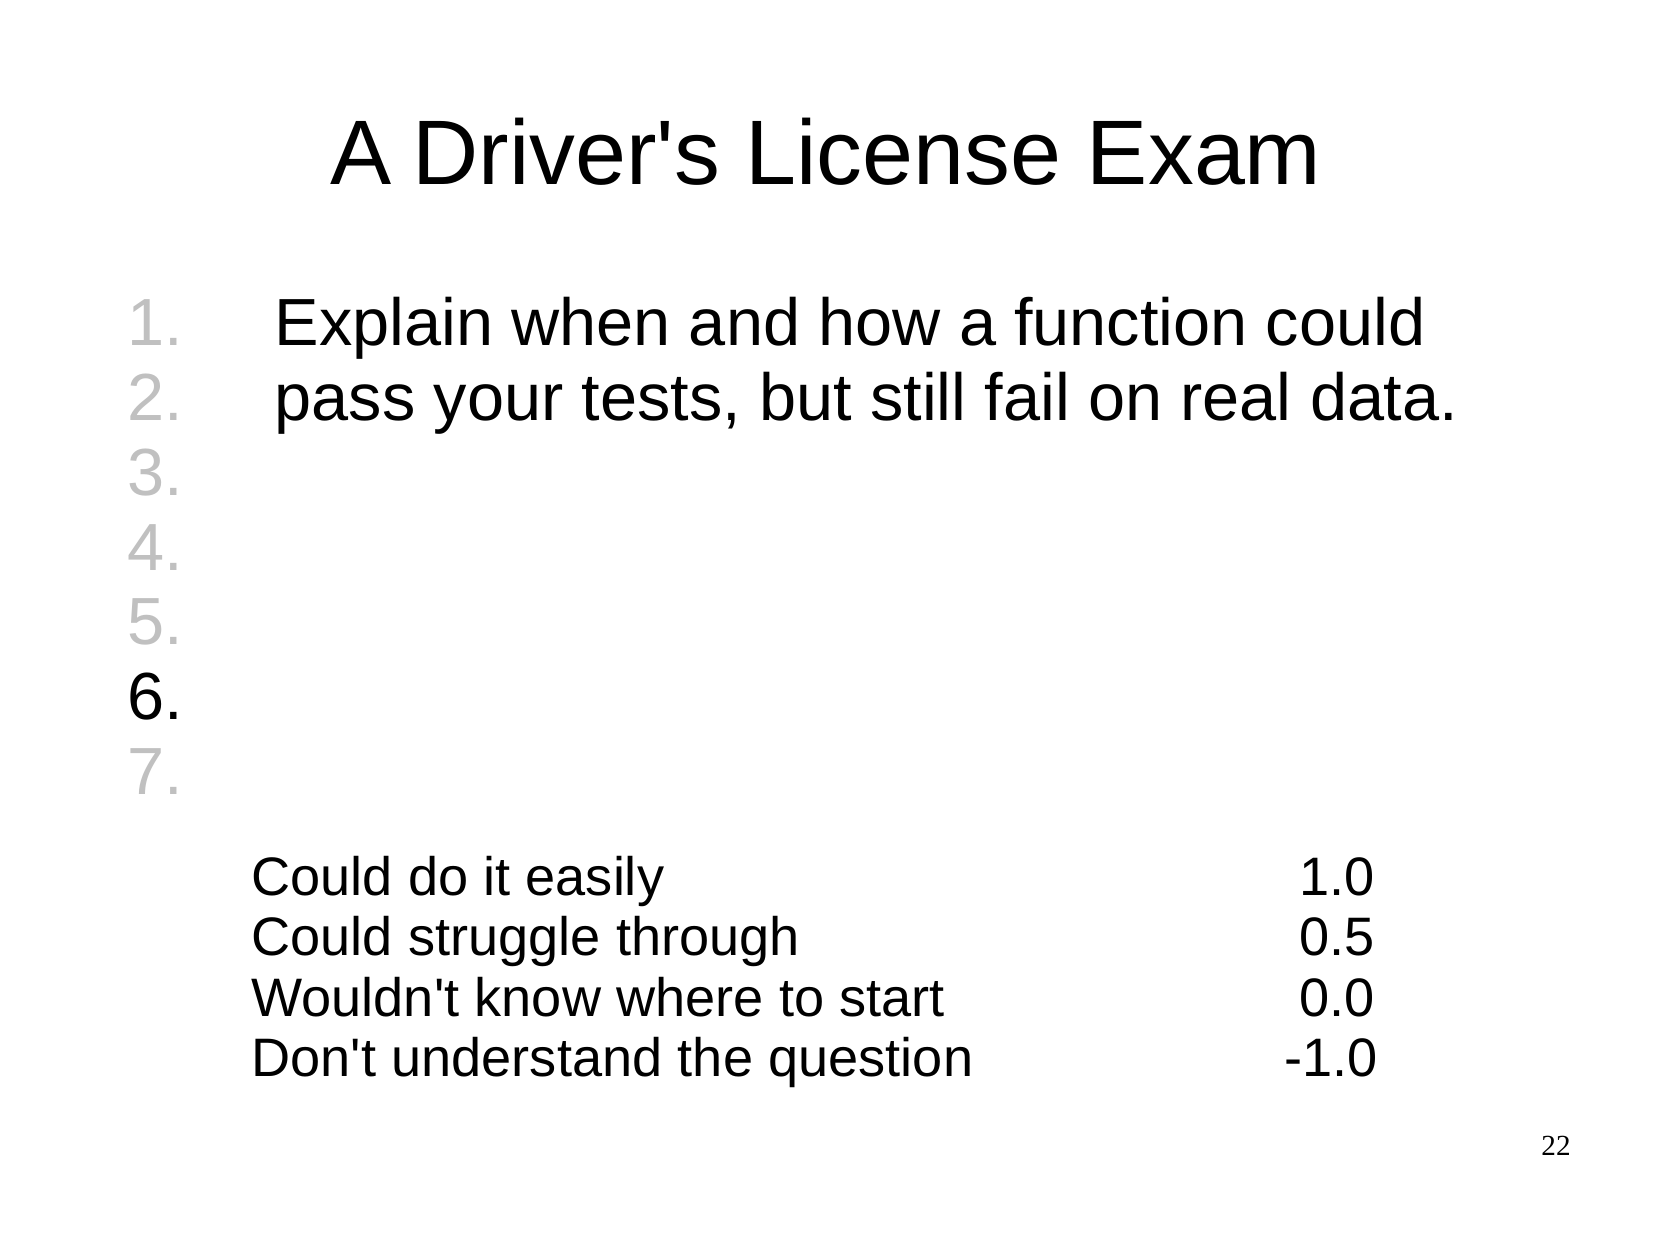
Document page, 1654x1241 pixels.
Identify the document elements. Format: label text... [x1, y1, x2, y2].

title A Driver's License Exam [82, 49, 1571, 257]
text_box Could do it easily 1.0 Could struggle through 0.5 Wouldn't know where to start 0.0 Don't understand the question -1.0 [236, 838, 1393, 1096]
text_box 1. Explain when and how a function could 2. pass your tests, but still fail on real data. 3. 4. 5. 6. 7. [112, 277, 1476, 815]
